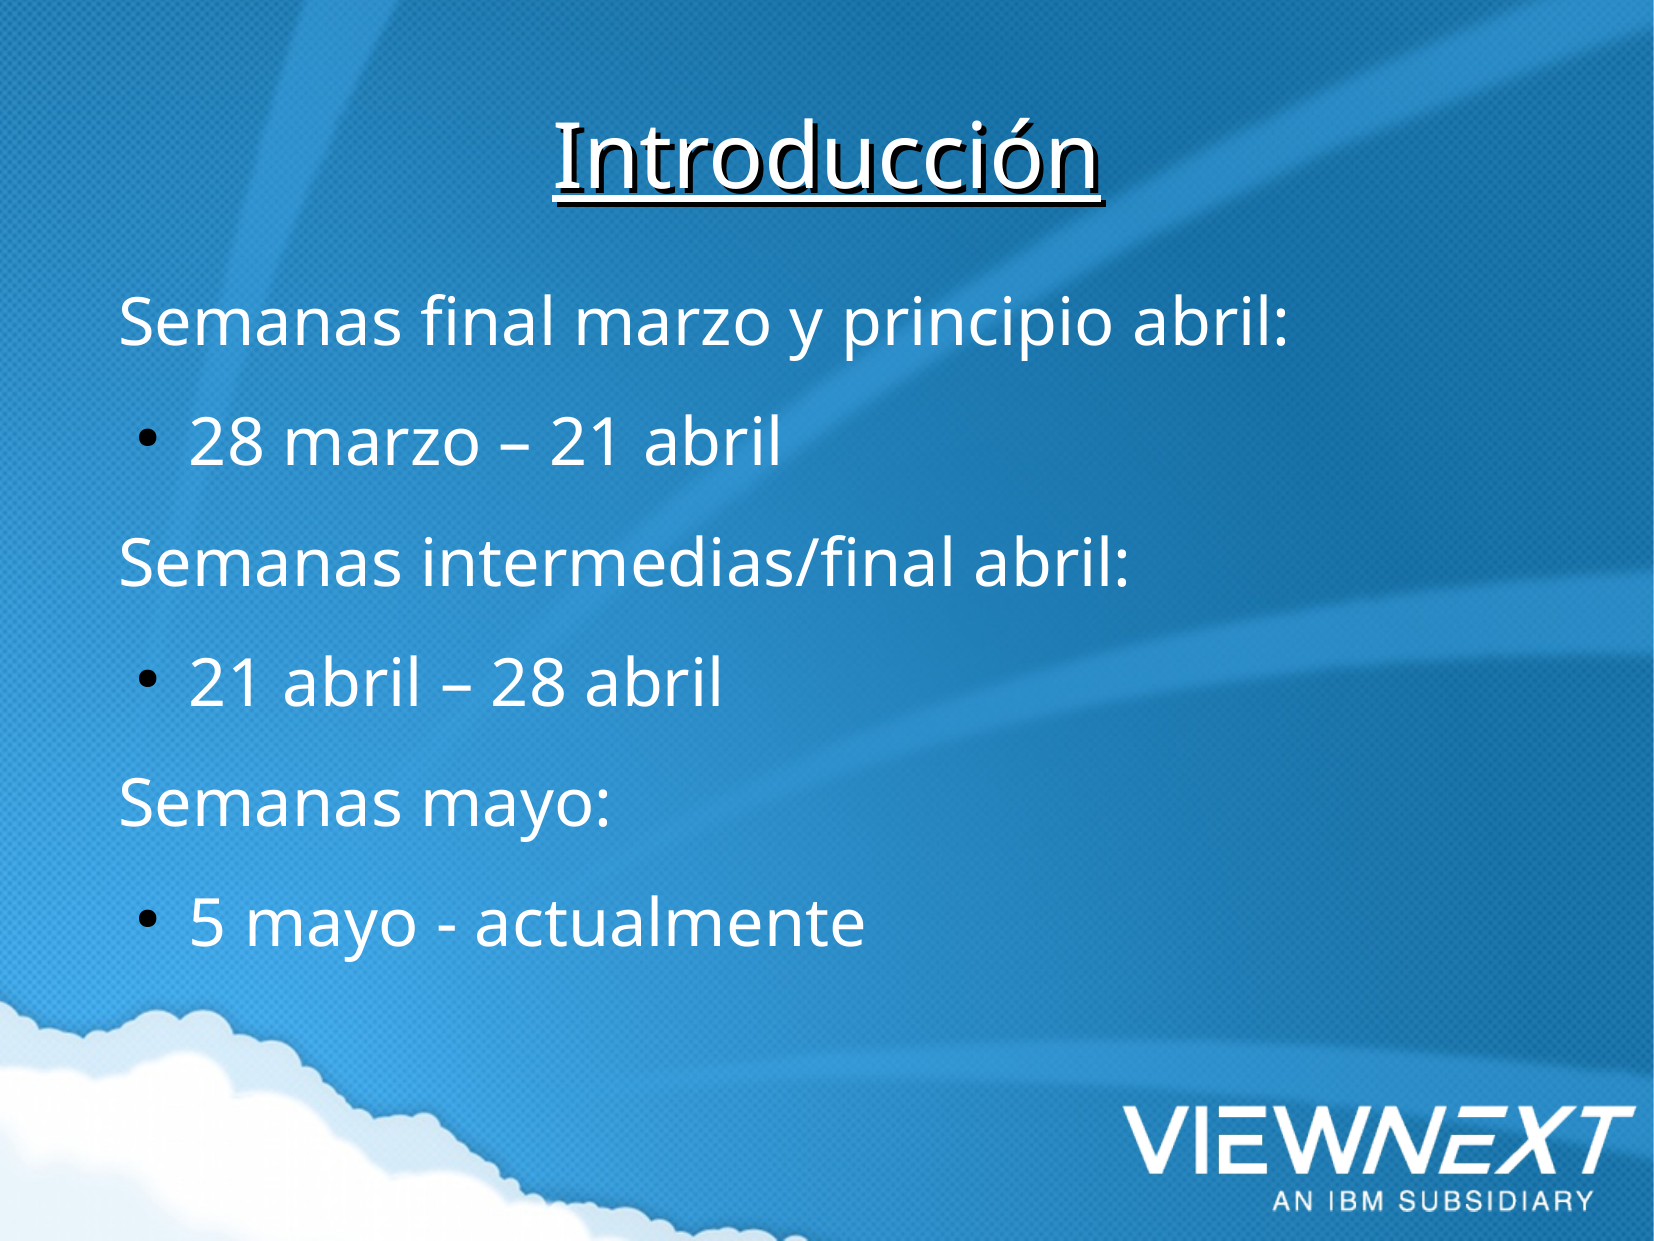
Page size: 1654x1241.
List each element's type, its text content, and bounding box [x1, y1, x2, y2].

list Semanas final marzo y principio abril: 28 marzo – 21 abril Semanas intermedias/final abril: 21 abril – 28 abril Semanas mayo: 5 mayo - actualmente [118, 274, 1607, 1093]
picture [0, 0, 1654, 1241]
title Introducción [82, 49, 1571, 257]
